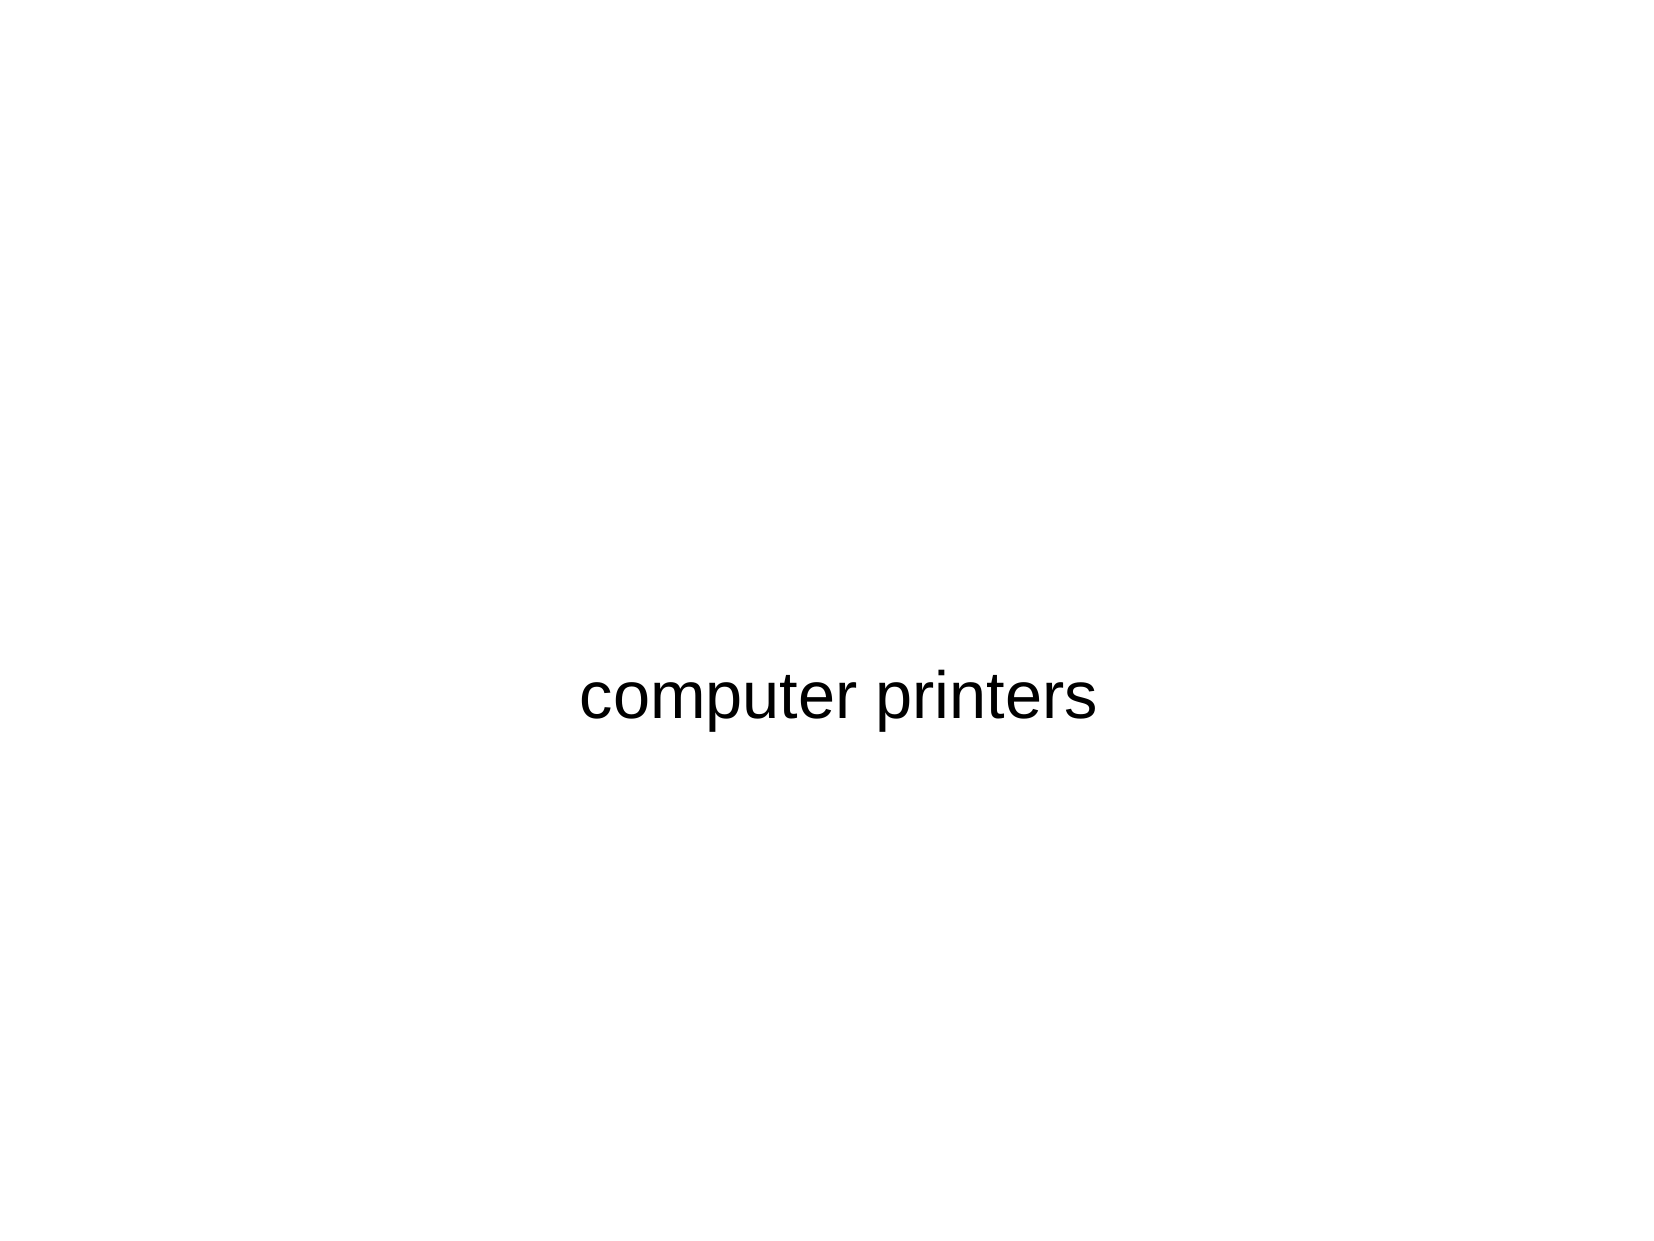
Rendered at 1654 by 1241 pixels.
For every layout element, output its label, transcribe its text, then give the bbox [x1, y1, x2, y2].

subtitle computer printers [25, 233, 1654, 1158]
